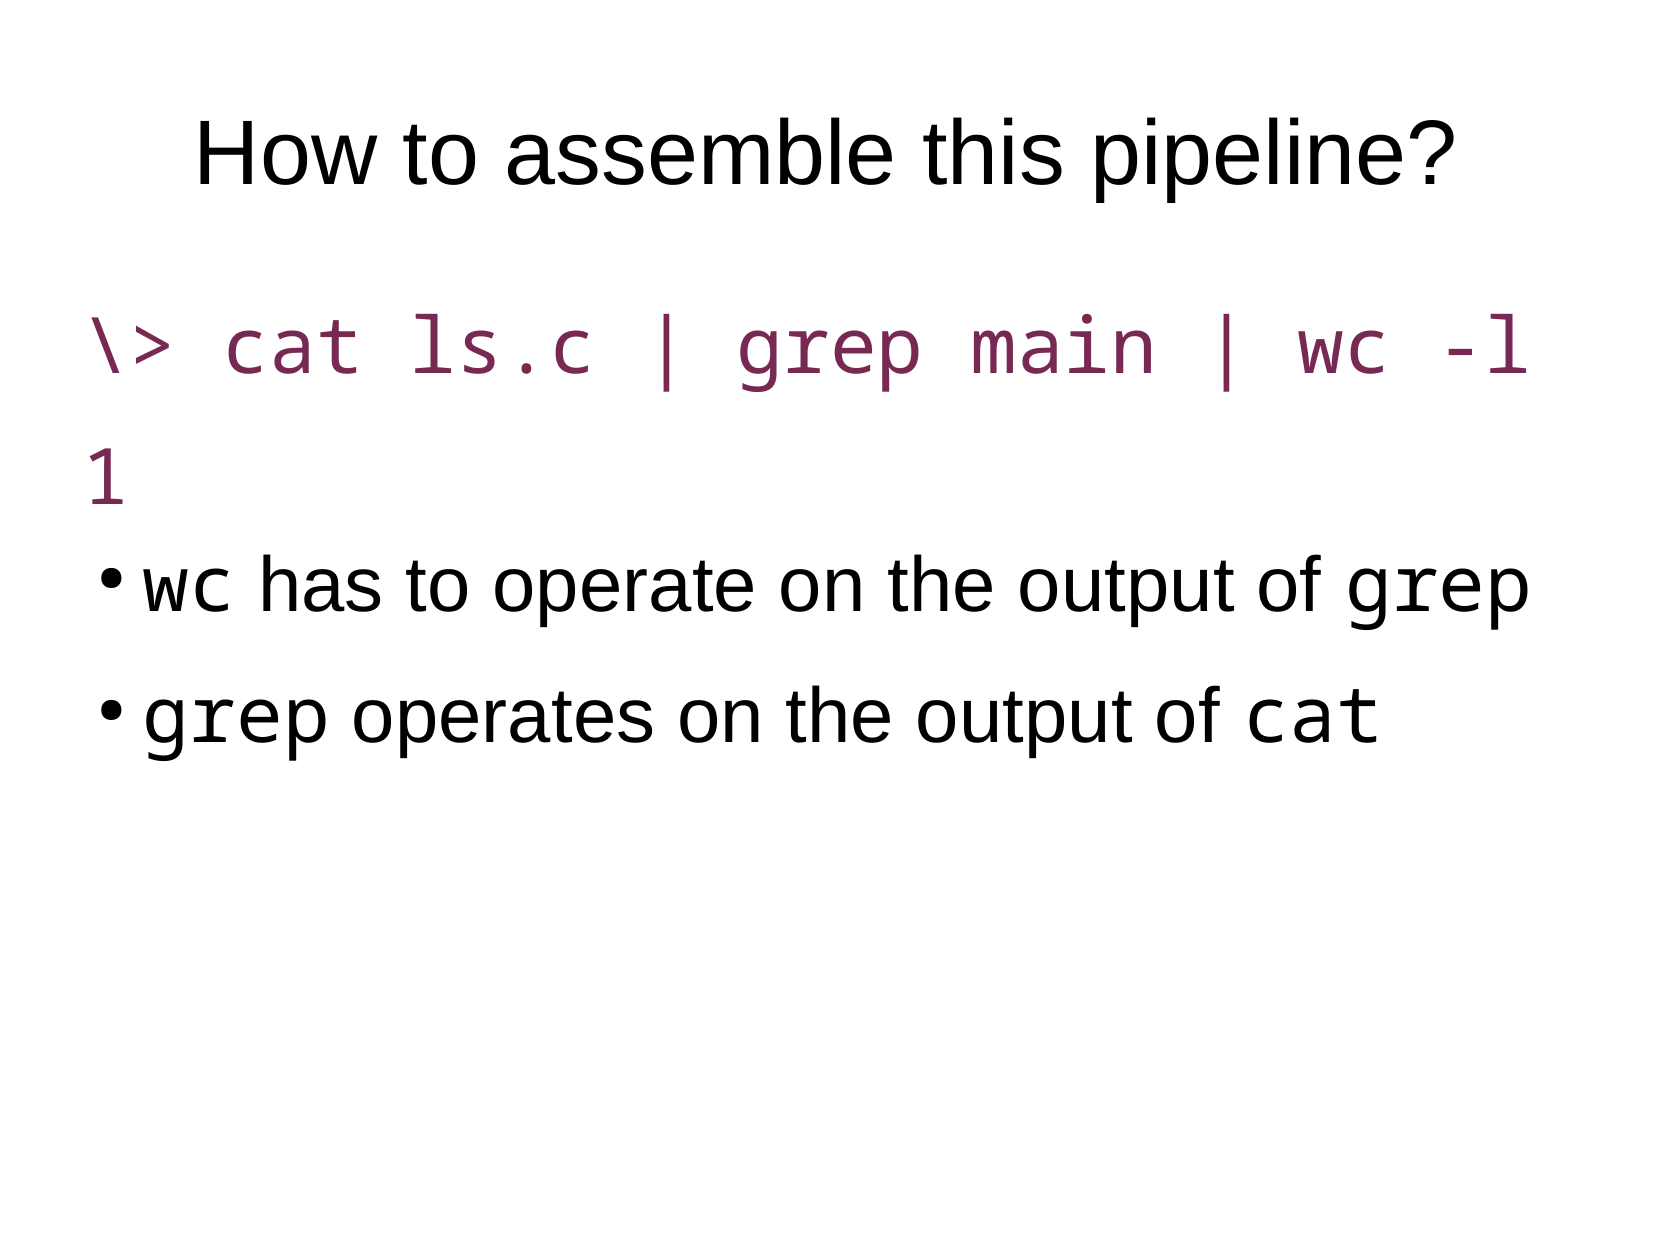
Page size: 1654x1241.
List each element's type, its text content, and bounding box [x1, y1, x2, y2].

list \> cat ls.c | grep main | wc -l 1 wc has to operate on the output of grep grep operates on the output of cat [82, 290, 1571, 976]
title How to assemble this pipeline? [82, 49, 1571, 257]
